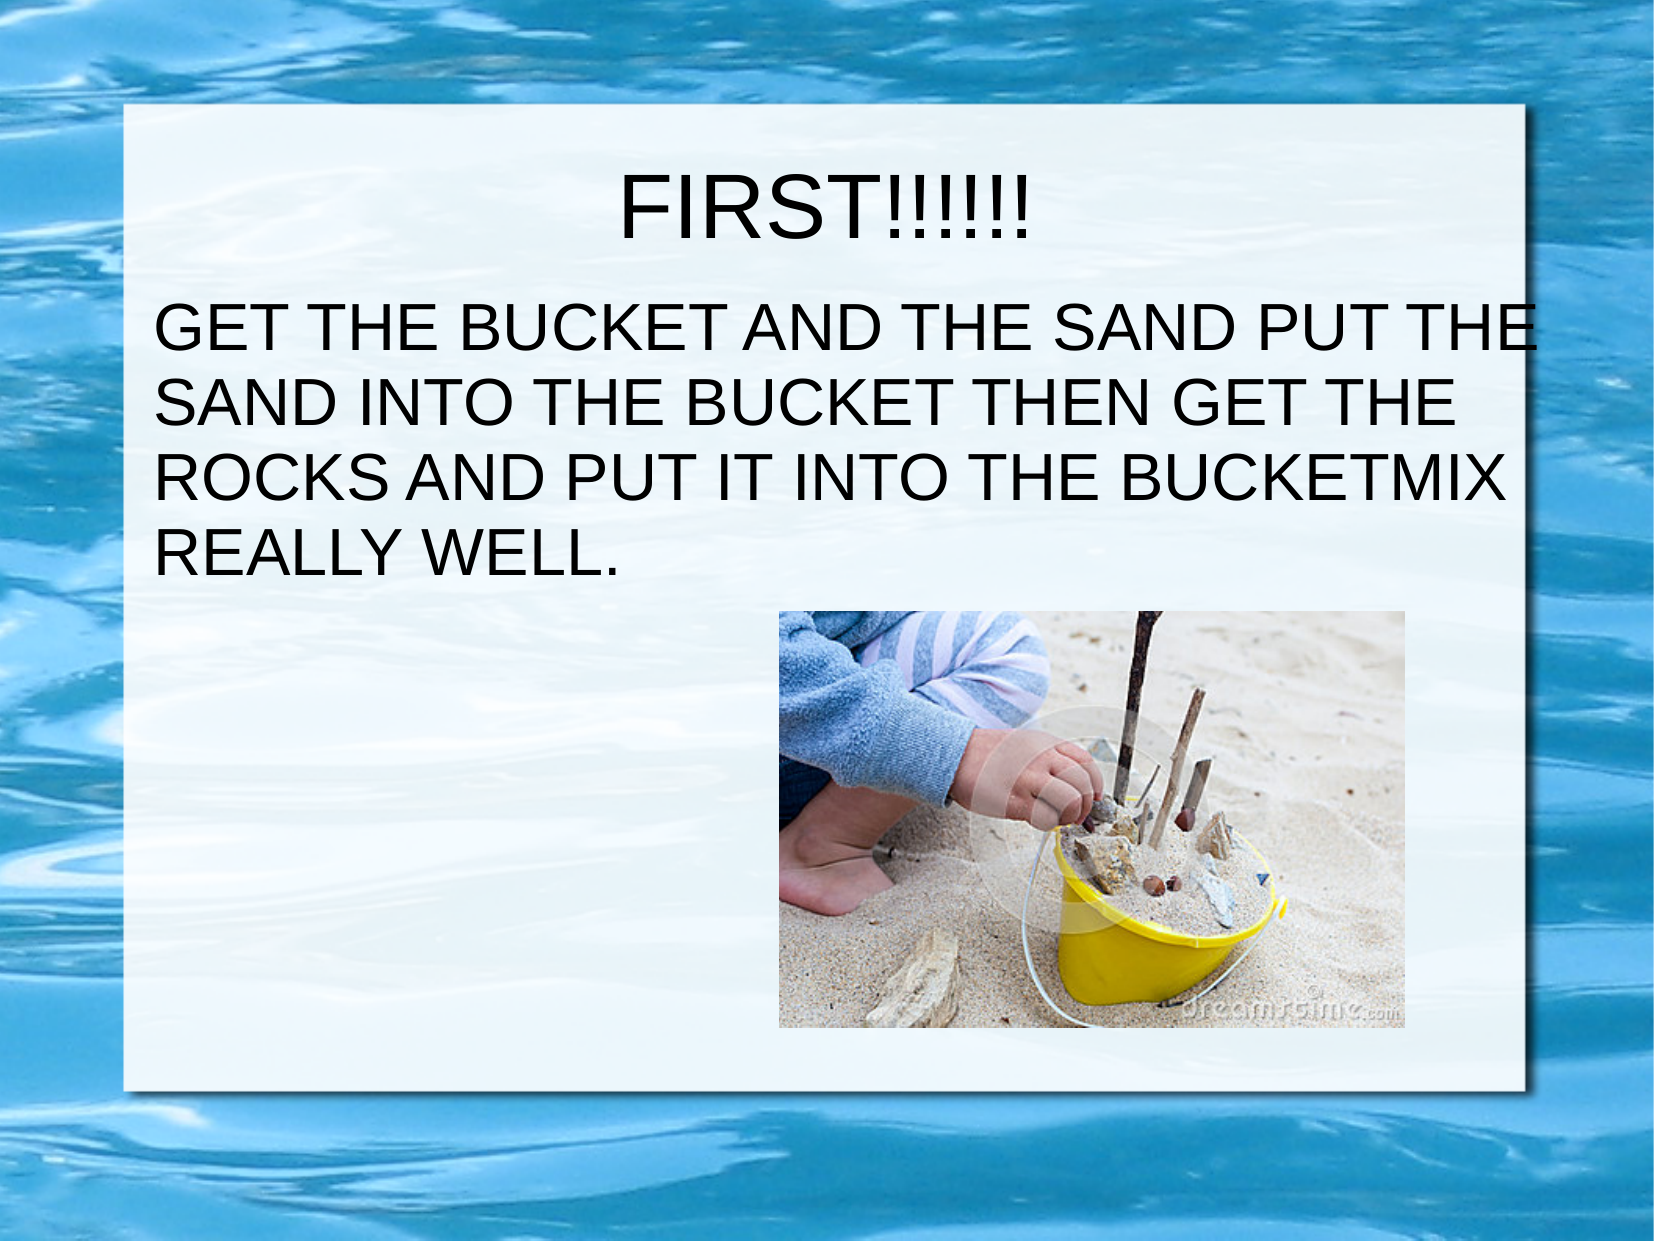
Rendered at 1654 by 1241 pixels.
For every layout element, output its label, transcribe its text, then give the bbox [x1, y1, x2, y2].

title FIRST!!!!!! [147, 118, 1506, 290]
picture [0, 0, 1654, 1241]
list GET THE BUCKET AND THE SAND PUT THE SAND INTO THE BUCKET THEN GET THE ROCKS AND PUT IT INTO THE BUCKETMIX REALLY WELL. [82, 290, 1571, 1109]
